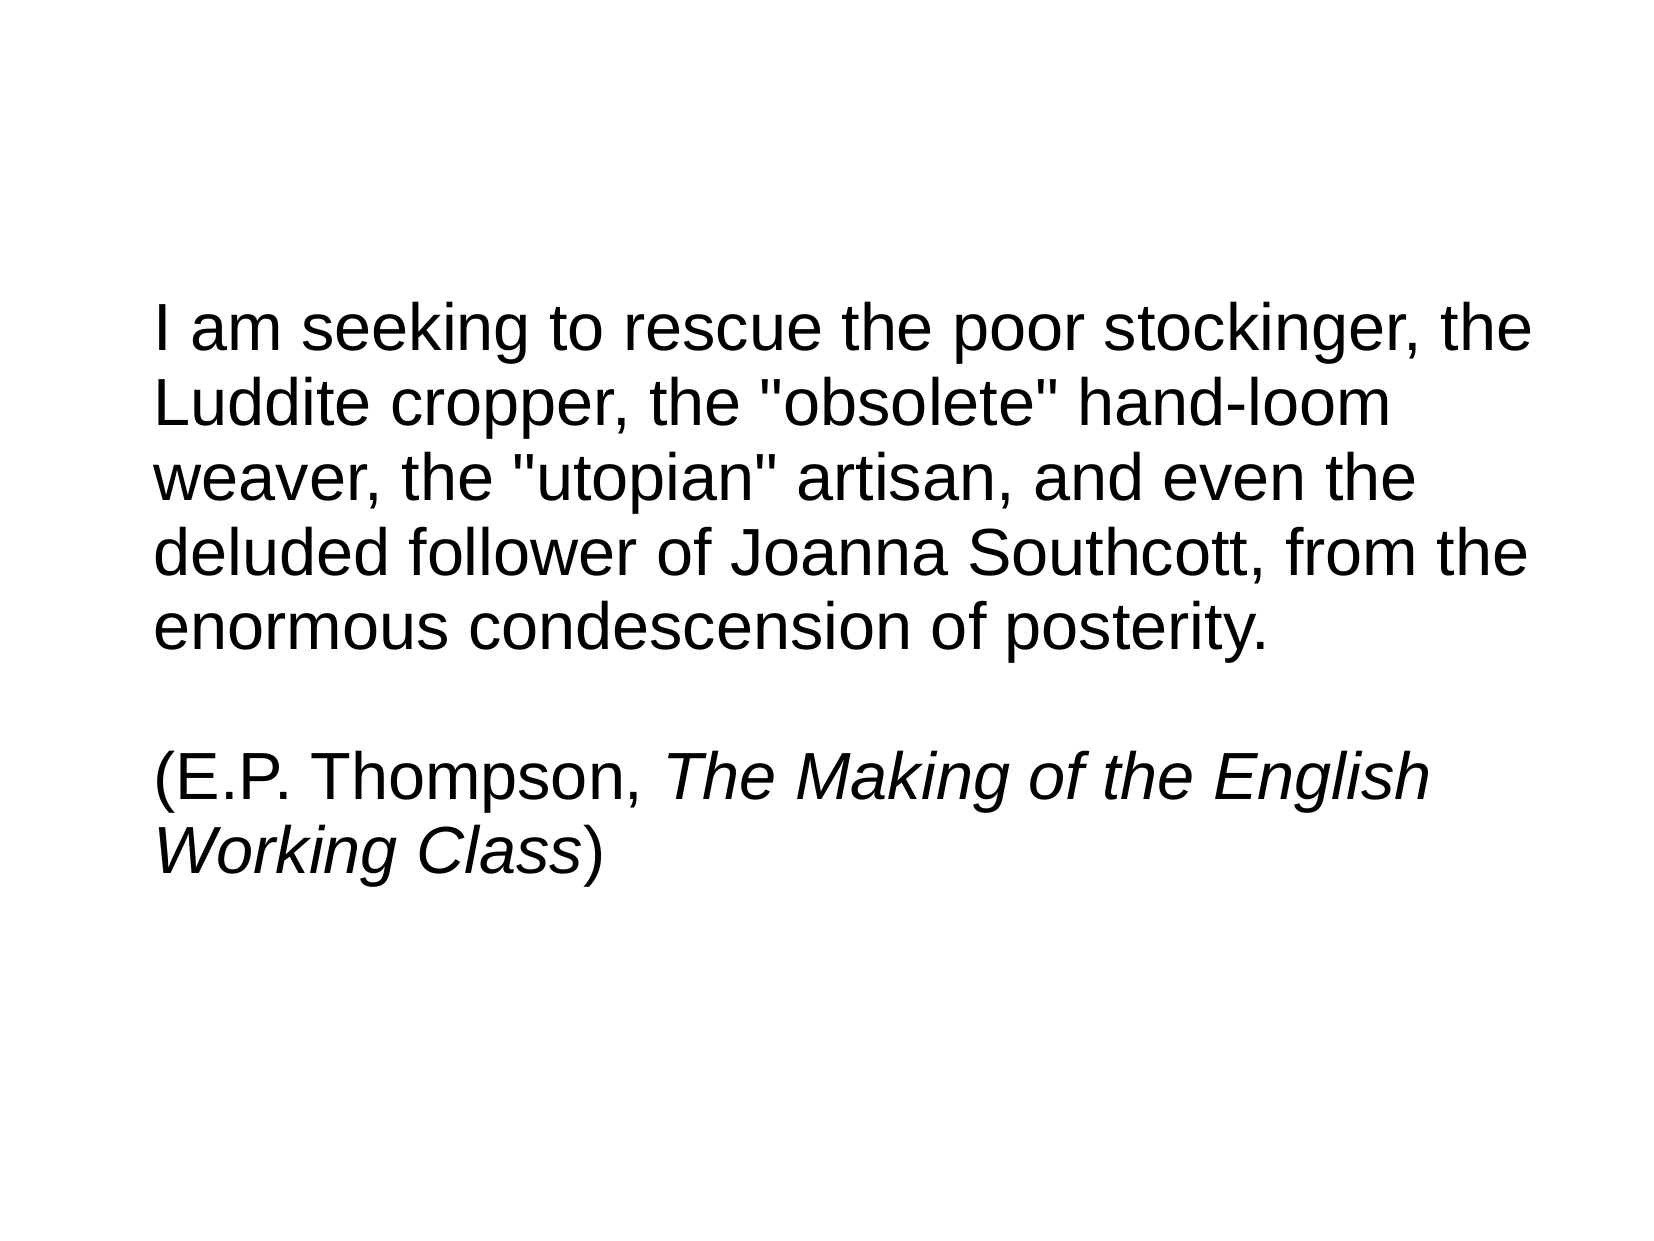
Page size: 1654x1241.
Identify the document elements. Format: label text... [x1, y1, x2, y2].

list I am seeking to rescue the poor stockinger, the Luddite cropper, the "obsolete" hand-loom weaver, the "utopian" artisan, and even the deluded follower of Joanna Southcott, from the enormous condescension of posterity. (E.P. Thompson, The Making of the English Working Class) [82, 290, 1571, 1010]
